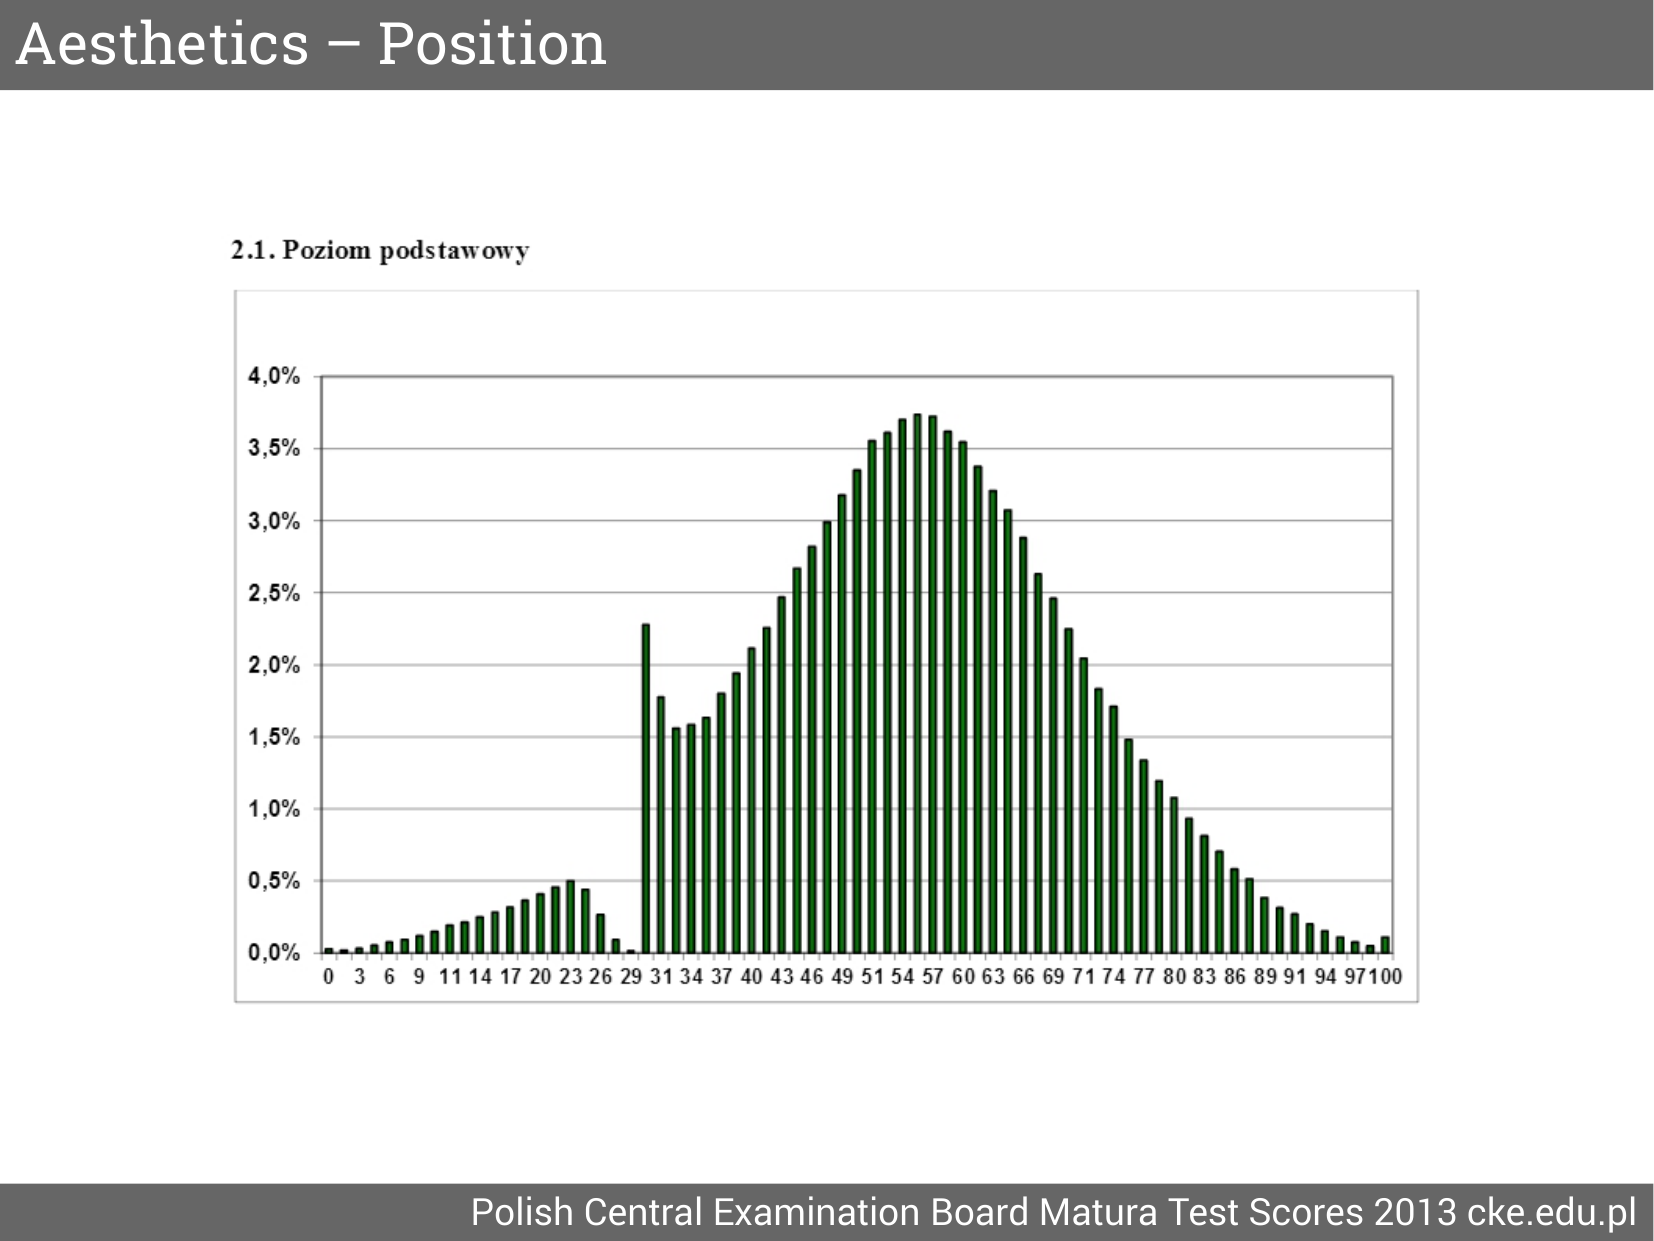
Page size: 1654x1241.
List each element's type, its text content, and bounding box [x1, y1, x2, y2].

text_box Aesthetics – Position [0, 0, 1654, 89]
text_box Polish Central Examination Board Matura Test Scores 2013 cke.edu.pl [0, 1183, 1654, 1241]
picture [220, 234, 1434, 1007]
